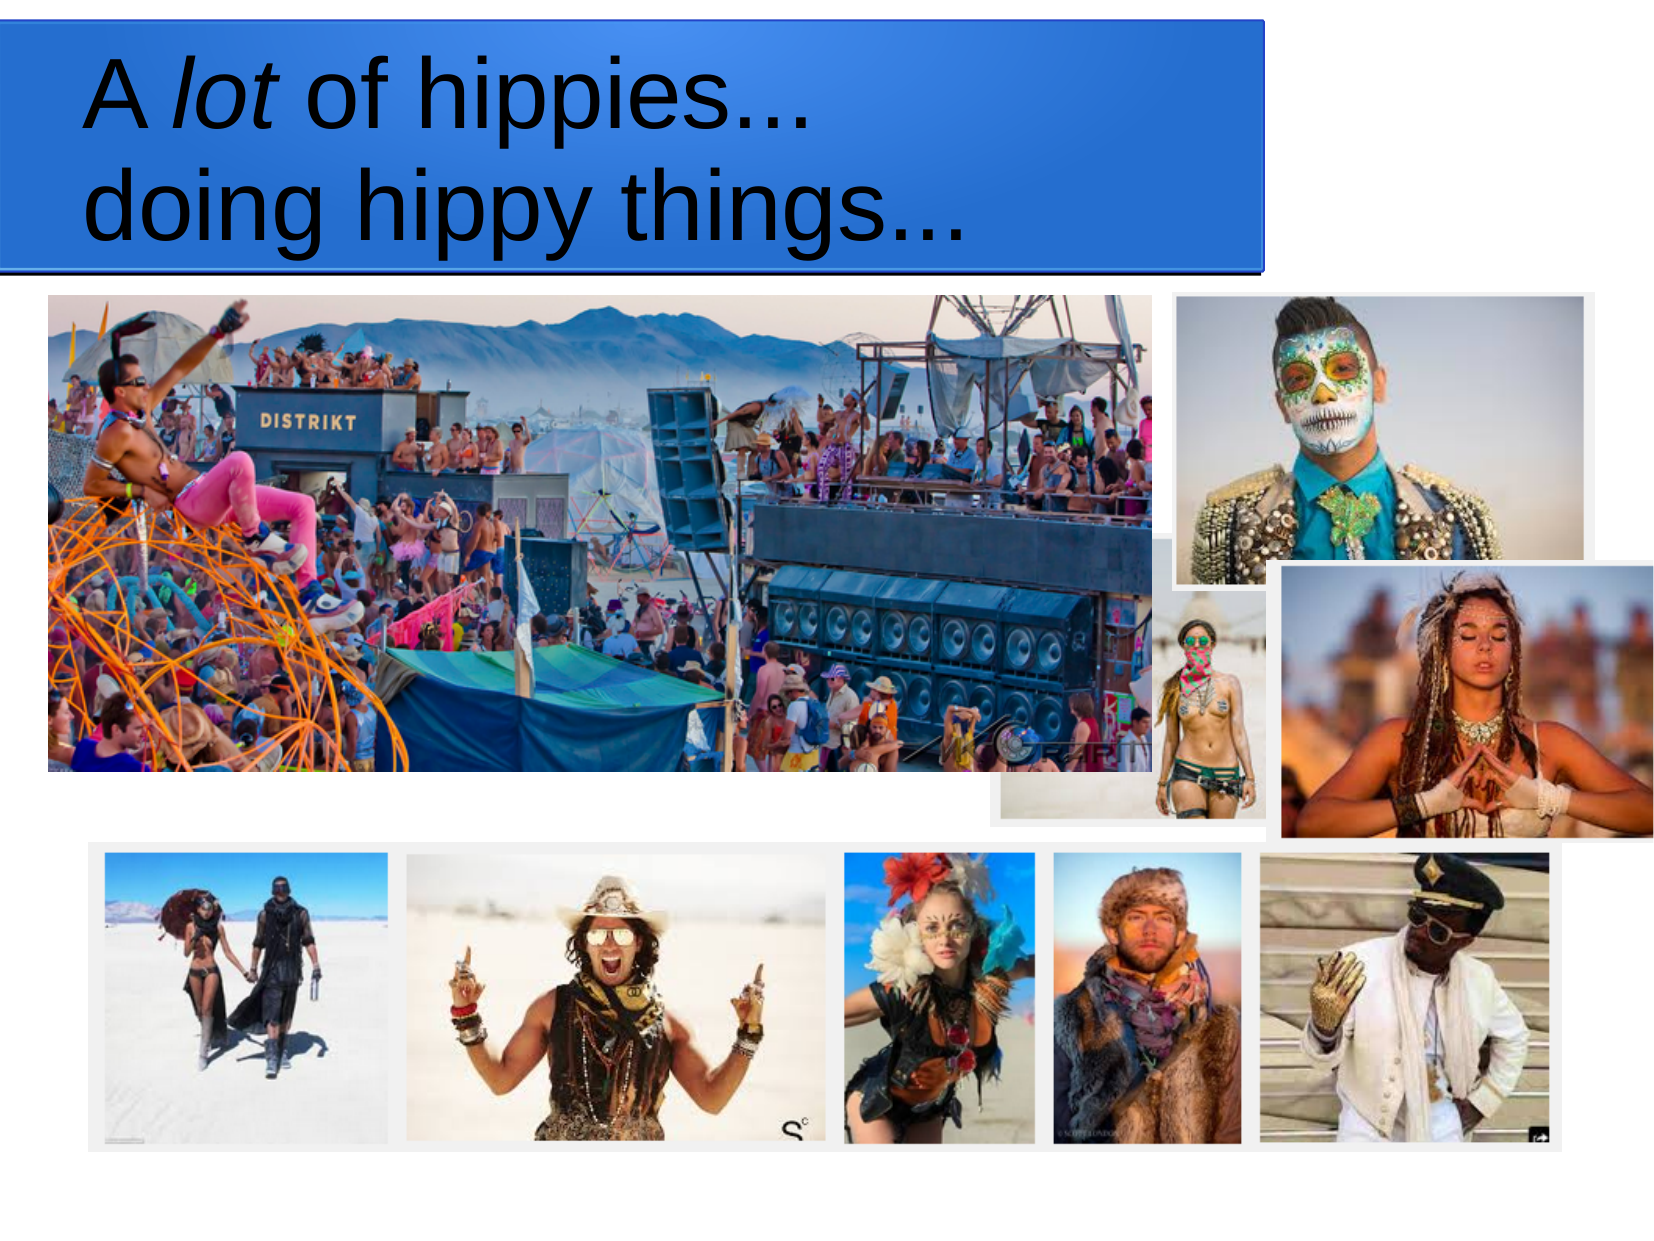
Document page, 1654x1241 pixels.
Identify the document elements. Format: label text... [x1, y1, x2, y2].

title A lot of hippies... doing hippy things... [82, 37, 1235, 262]
picture [48, 292, 1654, 1152]
